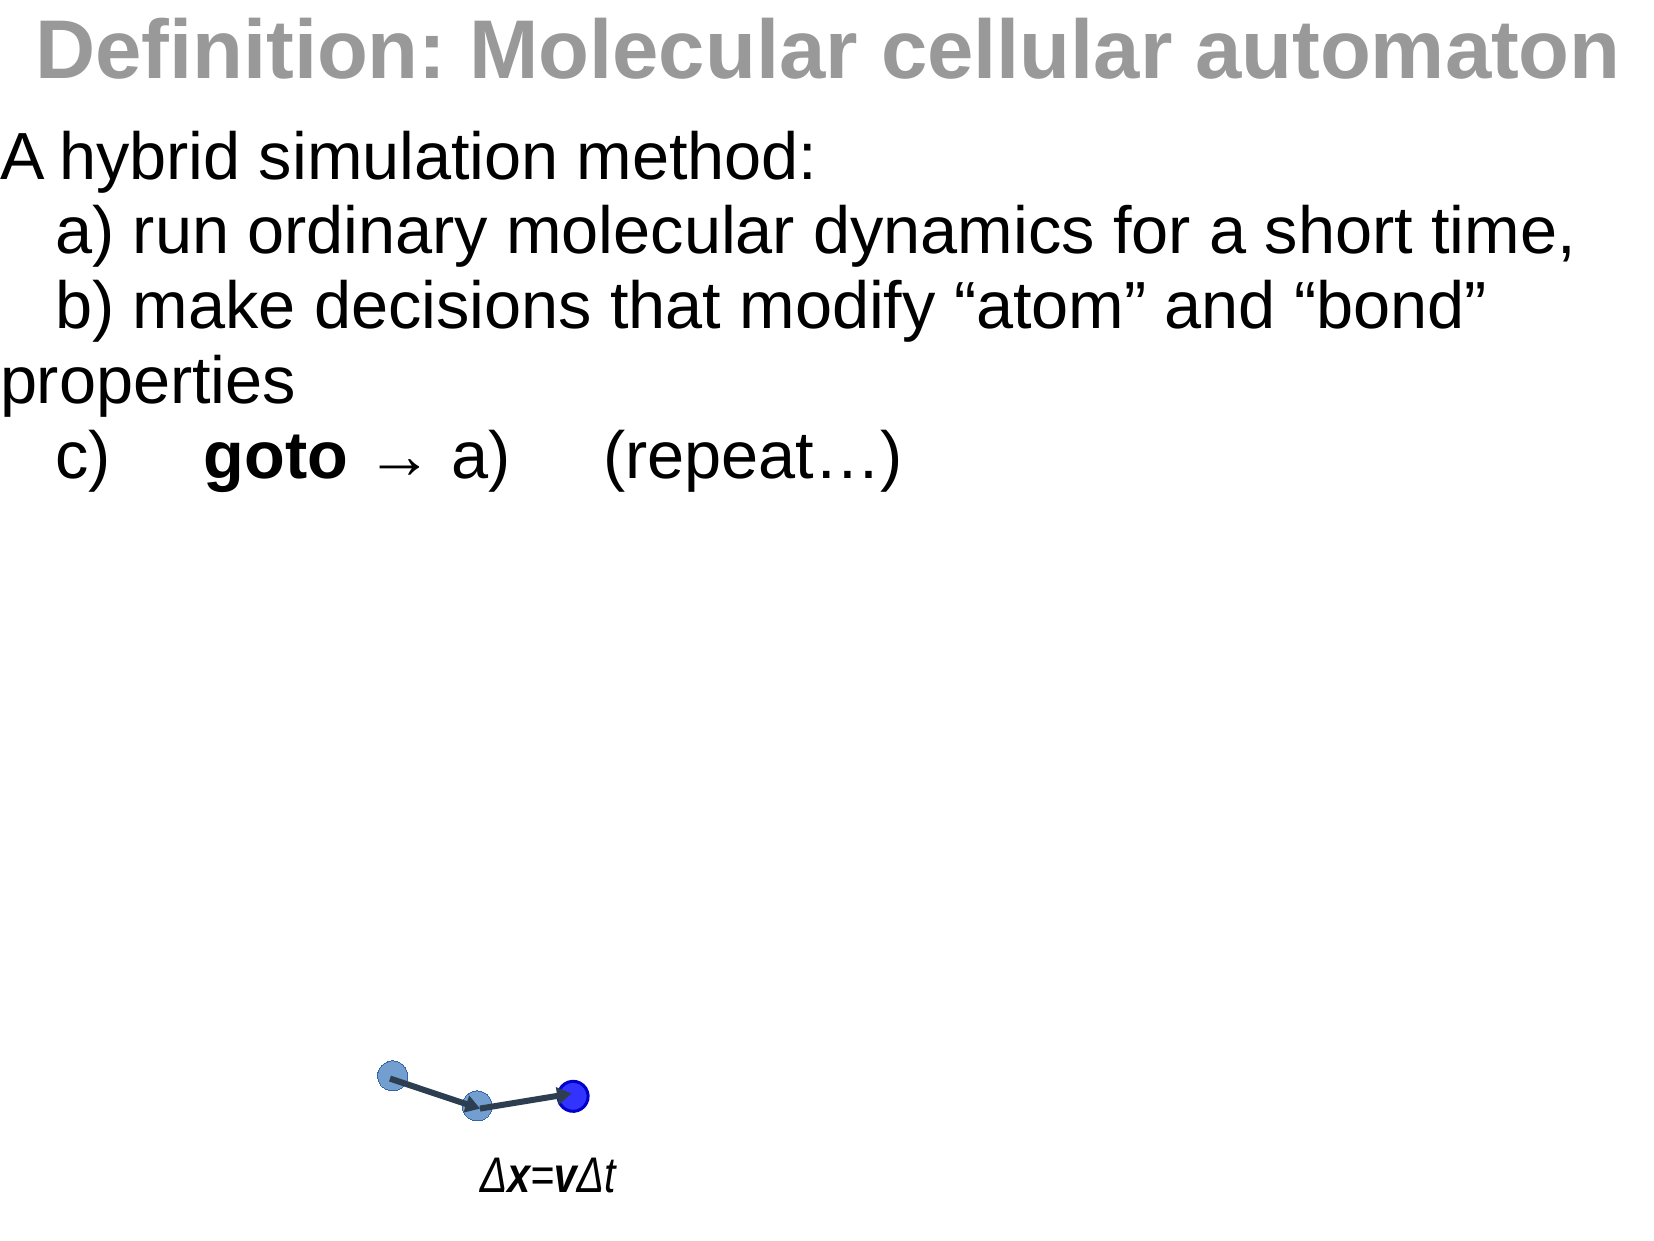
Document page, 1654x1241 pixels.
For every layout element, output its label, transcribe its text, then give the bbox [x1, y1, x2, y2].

text_box [463, 1090, 492, 1106]
text_box [377, 1060, 408, 1091]
text_box Δx=vΔt [465, 1138, 661, 1216]
text_box [560, 1081, 589, 1112]
title Definition: Molecular cellular automaton [0, 0, 1654, 85]
text_box [464, 1109, 492, 1121]
text_box A hybrid simulation method: a) run ordinary molecular dynamics for a short time, b) make decisions that modify “atom” and “bond” properties c) goto → a) (repeat…) [0, 85, 1654, 526]
